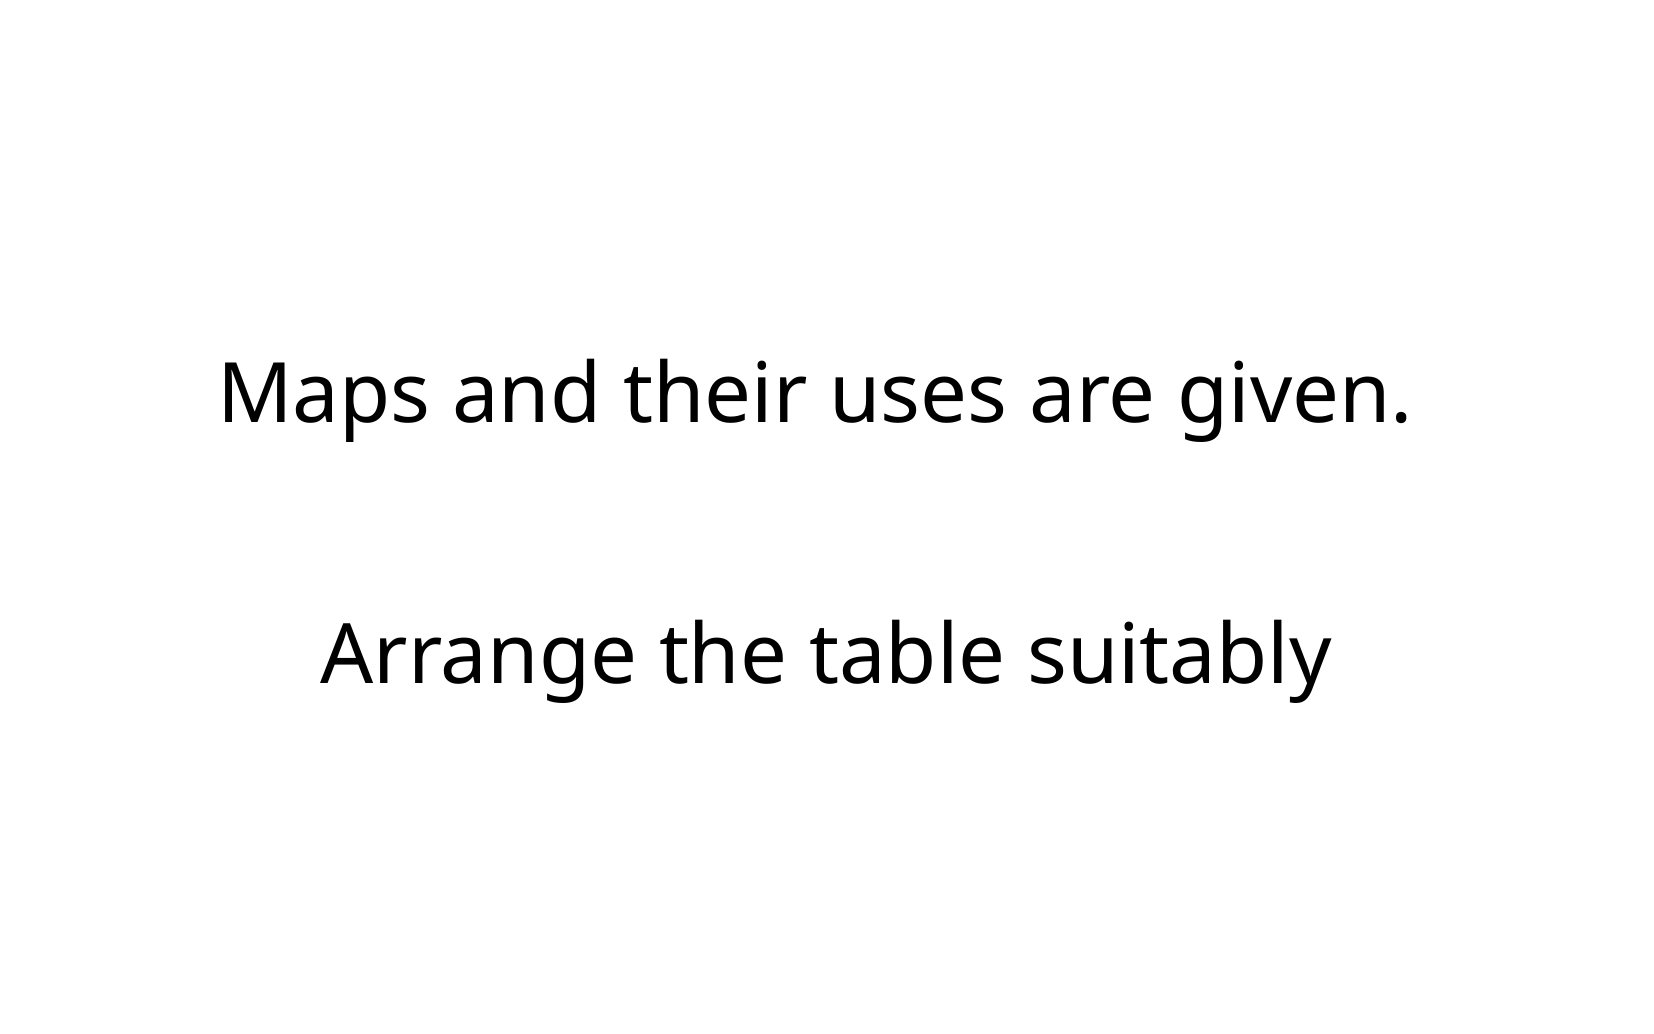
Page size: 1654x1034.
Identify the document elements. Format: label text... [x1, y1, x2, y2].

subtitle Maps and their uses are given. Arrange the table suitably [82, 112, 1571, 912]
